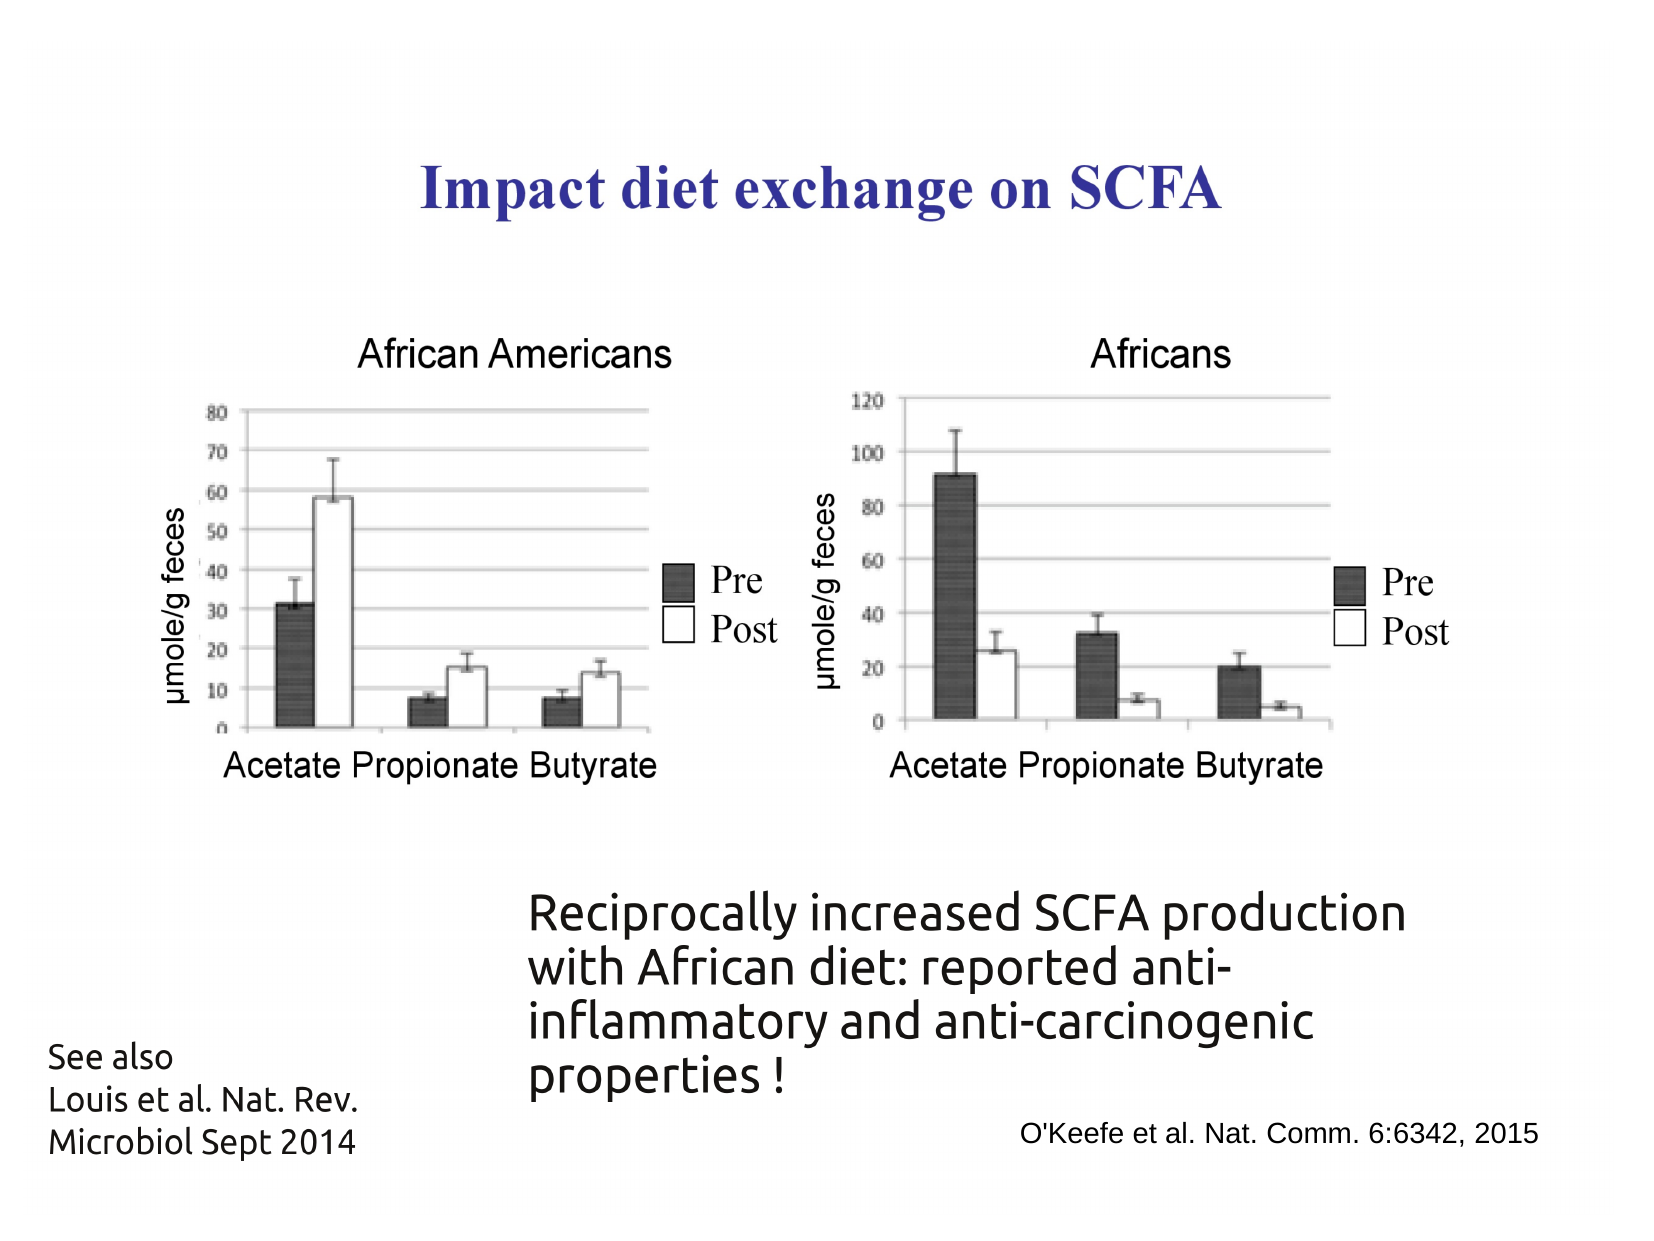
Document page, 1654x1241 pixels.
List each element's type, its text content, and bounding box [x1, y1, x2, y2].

text_box O'Keefe et al. Nat. Comm. 6:6342, 2015 [1005, 1110, 1591, 1164]
picture [23, 41, 1614, 1215]
